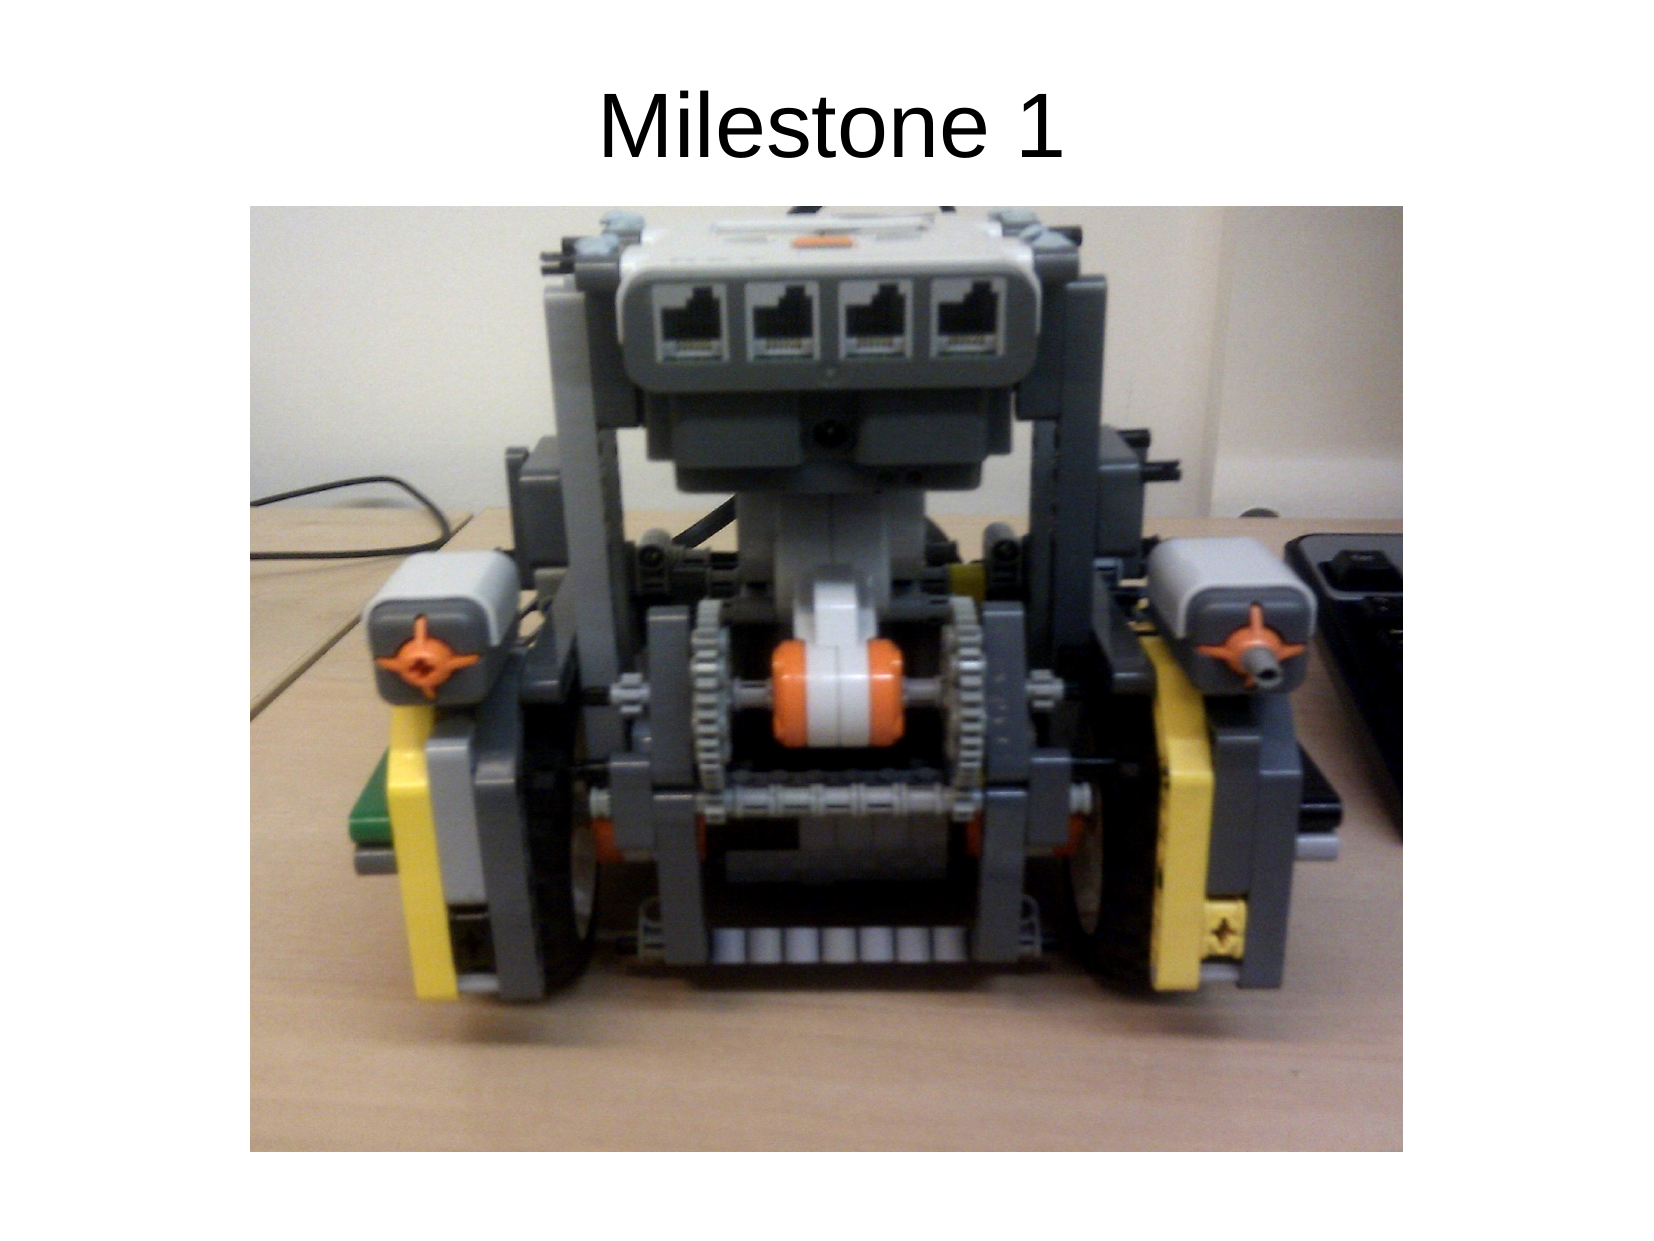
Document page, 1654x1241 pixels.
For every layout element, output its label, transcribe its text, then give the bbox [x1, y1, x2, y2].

title Milestone 1 [88, 29, 1577, 222]
picture [250, 222, 1403, 1152]
